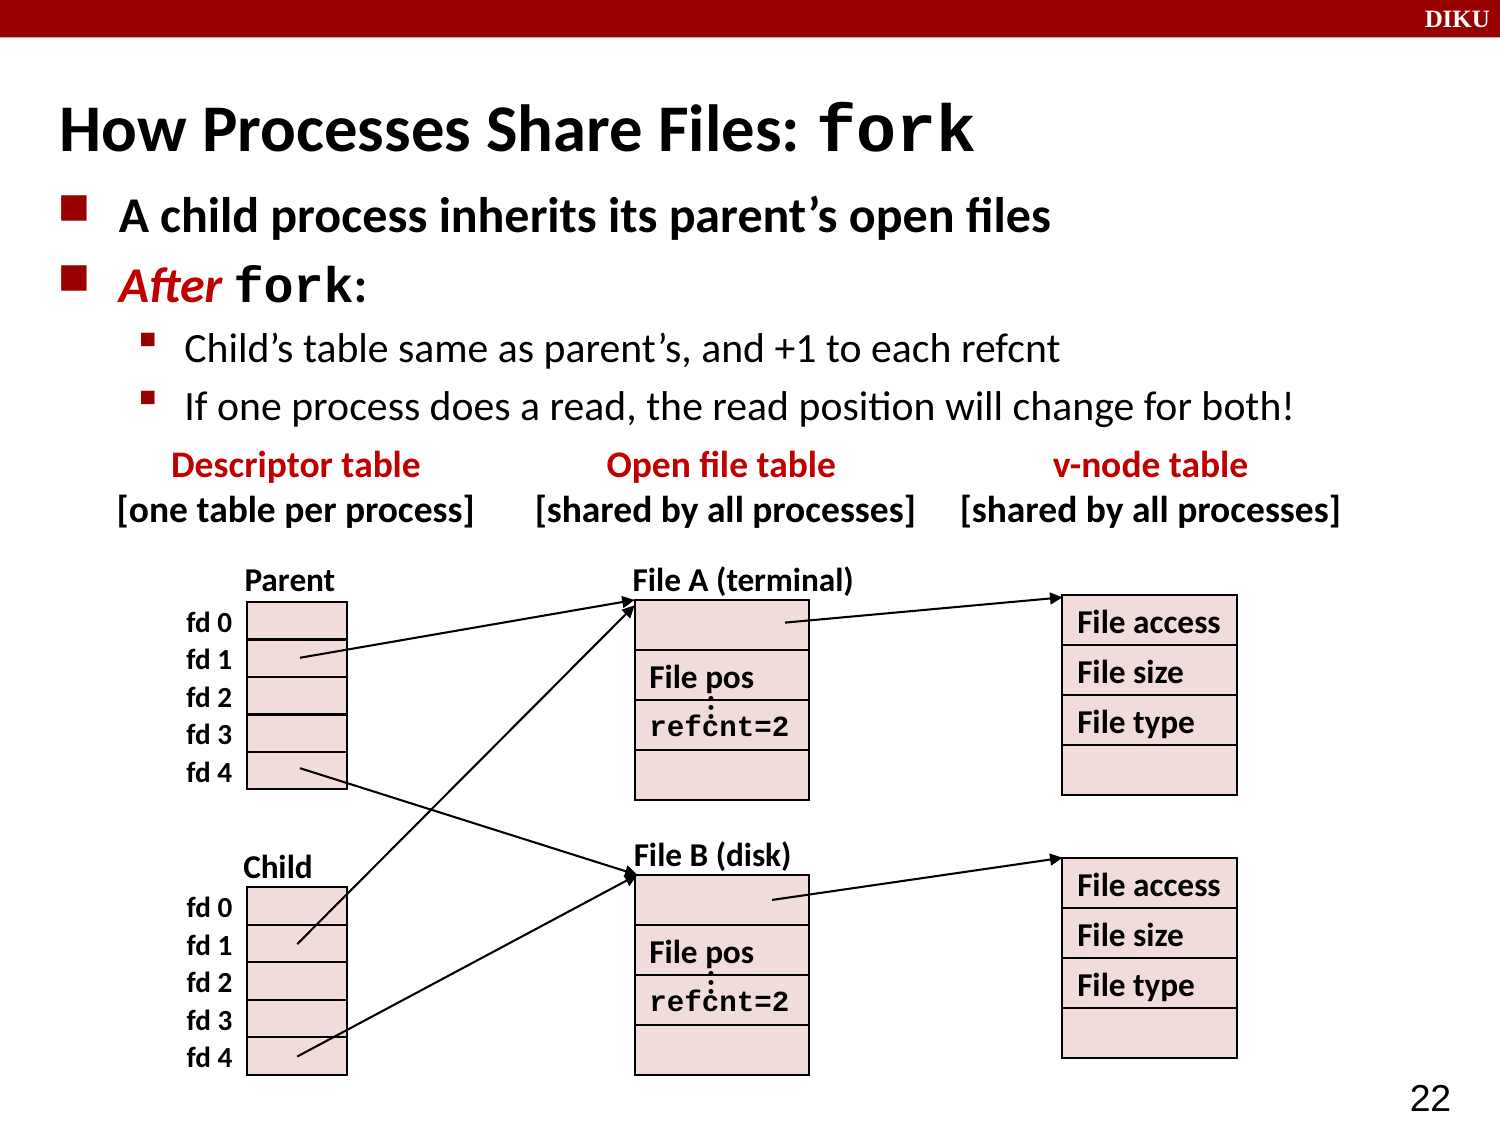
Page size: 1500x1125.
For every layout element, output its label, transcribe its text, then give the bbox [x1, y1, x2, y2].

text_box File size [1062, 907, 1238, 957]
text_box File B (disk) [618, 825, 807, 880]
text_box fd 3 [147, 714, 247, 752]
text_box ... [634, 1024, 810, 1075]
text_box v-node table [shared by all processes] [945, 432, 1357, 538]
text_box [247, 605, 347, 790]
text_box fd 1 [147, 639, 247, 677]
text_box fd 4 [147, 752, 247, 790]
text_box fd 0 [147, 887, 248, 924]
text_box File access [1062, 857, 1238, 907]
text_box [634, 874, 810, 925]
text_box File size [1062, 645, 1238, 695]
text_box ... [1062, 746, 1238, 796]
text_box ... [1062, 1008, 1238, 1058]
text_box File type [1062, 695, 1238, 746]
text_box refcnt=2 [634, 974, 810, 1024]
text_box Child [228, 837, 328, 893]
text_box Descriptor table [one table per process] [101, 432, 491, 538]
text_box File A (terminal) [617, 550, 870, 605]
text_box ... [634, 749, 810, 800]
text_box refcnt=2 [634, 699, 810, 749]
text_box fd 2 [147, 677, 247, 714]
text_box File pos [634, 925, 810, 974]
text_box A child process inherits its parent’s open files After fork: Child’s table same as parent’s, and +1 to each refcnt If one process does a read, the read position will change for both! [47, 174, 1411, 388]
text_box fd 4 [147, 1037, 248, 1075]
text_box Parent [229, 550, 351, 605]
text_box fd 3 [147, 999, 248, 1037]
text_box File pos [634, 650, 810, 699]
text_box fd 2 [147, 962, 248, 999]
text_box Open file table [shared by all processes] [519, 432, 932, 538]
text_box fd 1 [147, 924, 248, 962]
text_box [248, 887, 348, 1075]
text_box [634, 605, 810, 650]
text_box File access [1062, 595, 1238, 645]
text_box How Processes Share Files: fork [44, 62, 1291, 188]
text_box File type [1062, 957, 1238, 1008]
text_box fd 0 [147, 602, 247, 639]
